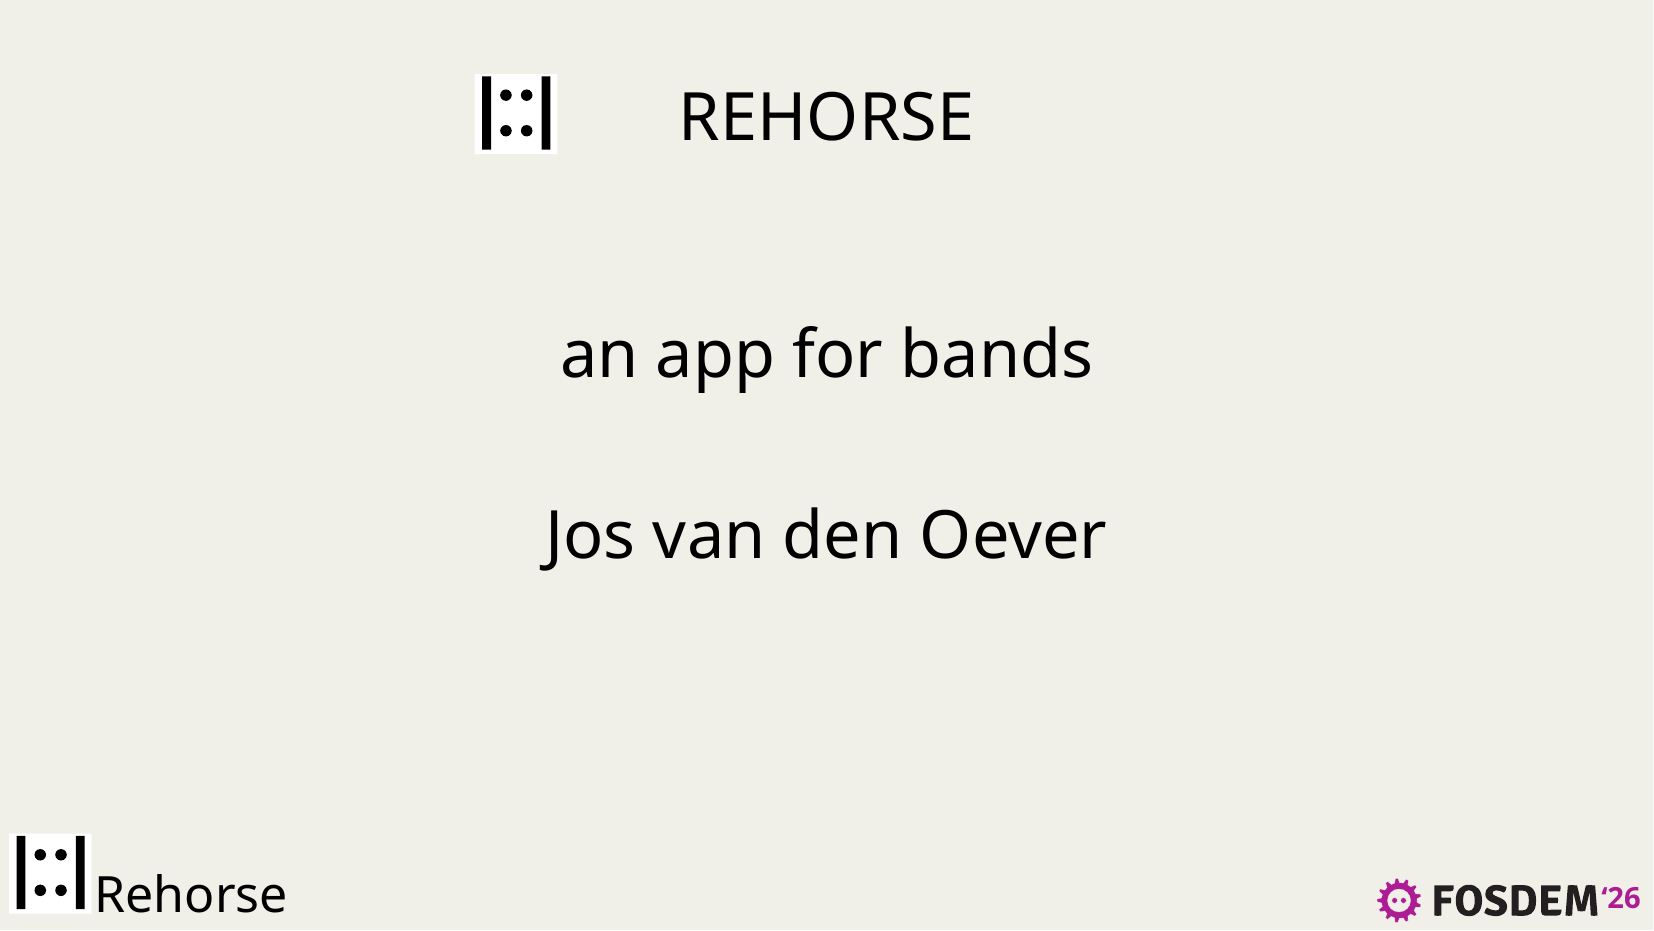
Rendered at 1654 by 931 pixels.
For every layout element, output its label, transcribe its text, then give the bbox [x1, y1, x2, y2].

subtitle an app for bands Jos van den Oever [82, 217, 1571, 758]
picture [471, 69, 561, 159]
title Rehorse [82, 37, 1571, 193]
